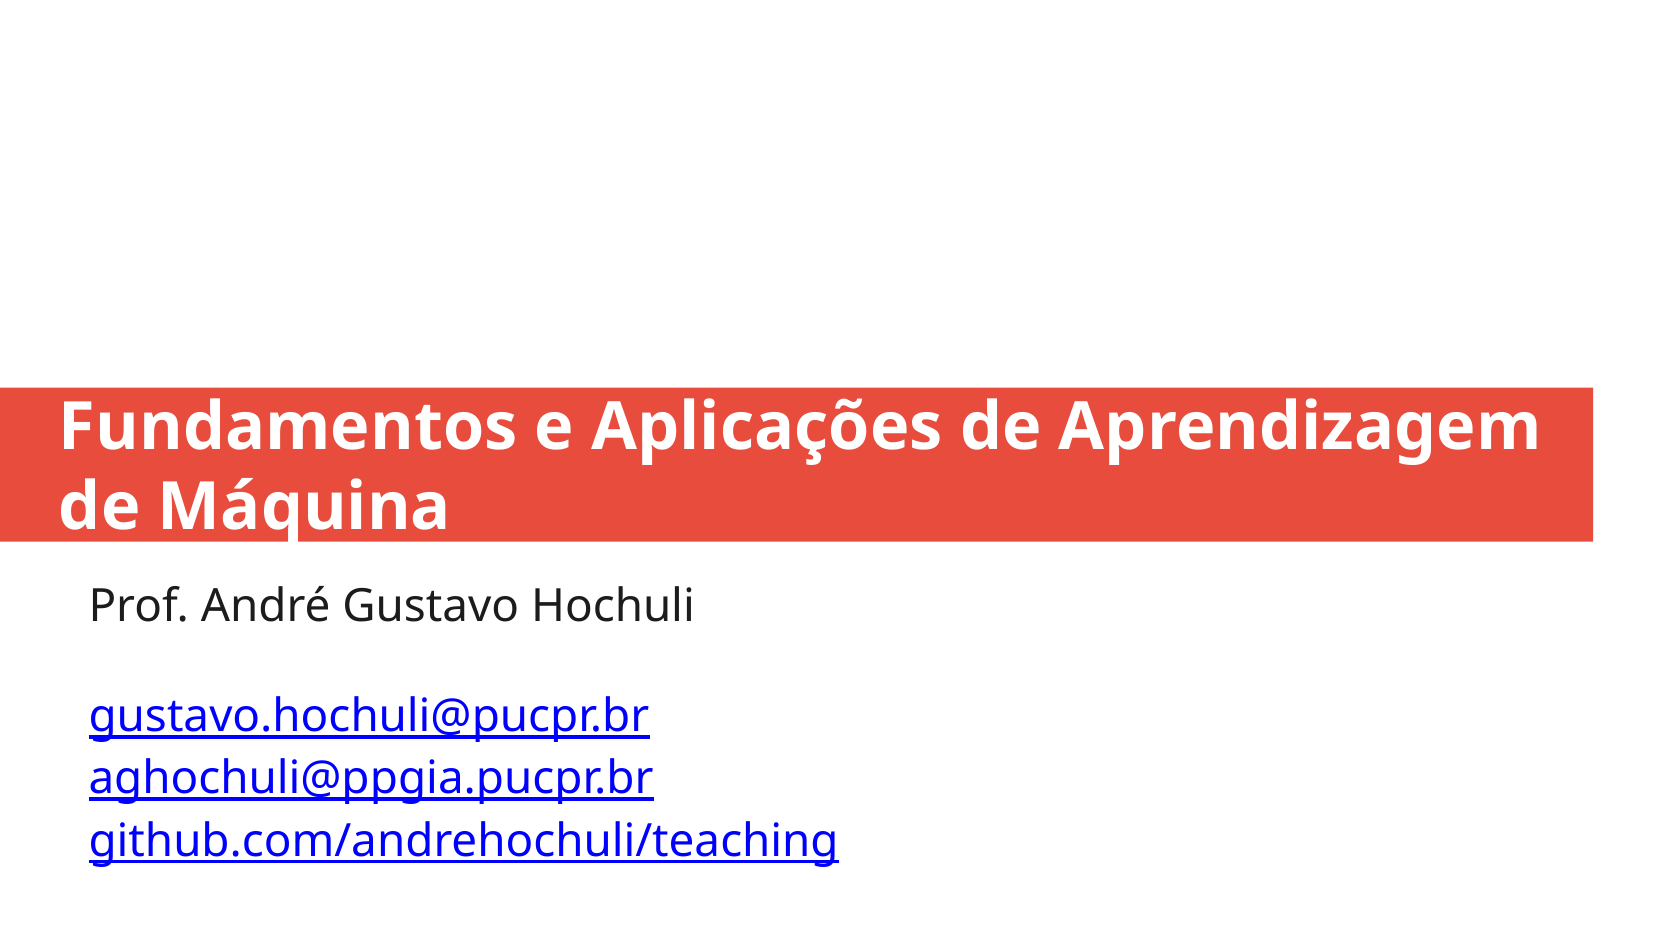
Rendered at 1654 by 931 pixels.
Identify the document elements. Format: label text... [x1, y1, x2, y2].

text_box Fundamentos e Aplicações de Aprendizagem de Máquina [58, 433, 1594, 544]
text_box Prof. André Gustavo Hochuli gustavo.hochuli@pucpr.br aghochuli@ppgia.pucpr.br github.com/andrehochuli/teaching [88, 575, 1594, 885]
